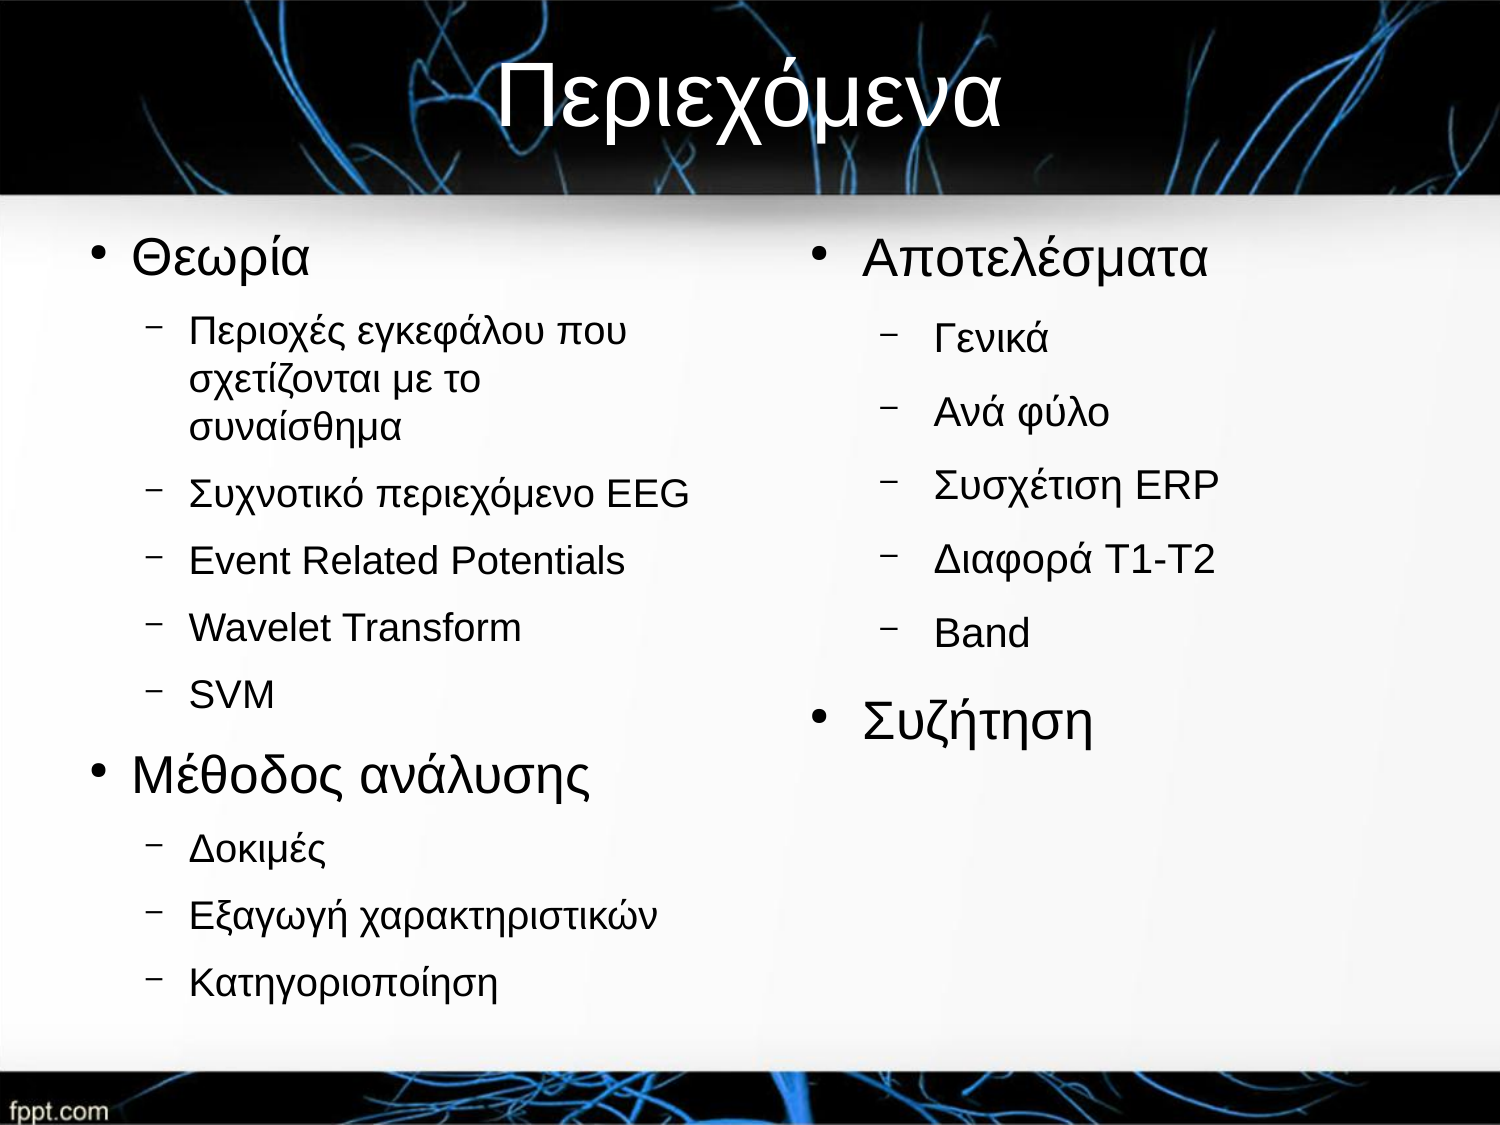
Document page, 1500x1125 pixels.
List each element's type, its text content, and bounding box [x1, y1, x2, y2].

list Θεωρία Περιοχές εγκεφάλου που σχετίζονται με το συναίσθημα Συχνοτικό περιεχόμενο EEG Event Related Potentials Wavelet Transform SVM Μέθοδος ανάλυσης Δοκιμές Εξαγωγή χαρακτηριστικών Κατηγοριοποίηση [75, 221, 706, 1023]
title Περιεχόμενα [75, 0, 1425, 184]
picture [0, 0, 1500, 1125]
list Αποτελέσματα Γενικά Ανά φύλο Συσχέτιση ERP Διαφορά T1-T2 Band Συζήτηση [791, 221, 1447, 901]
